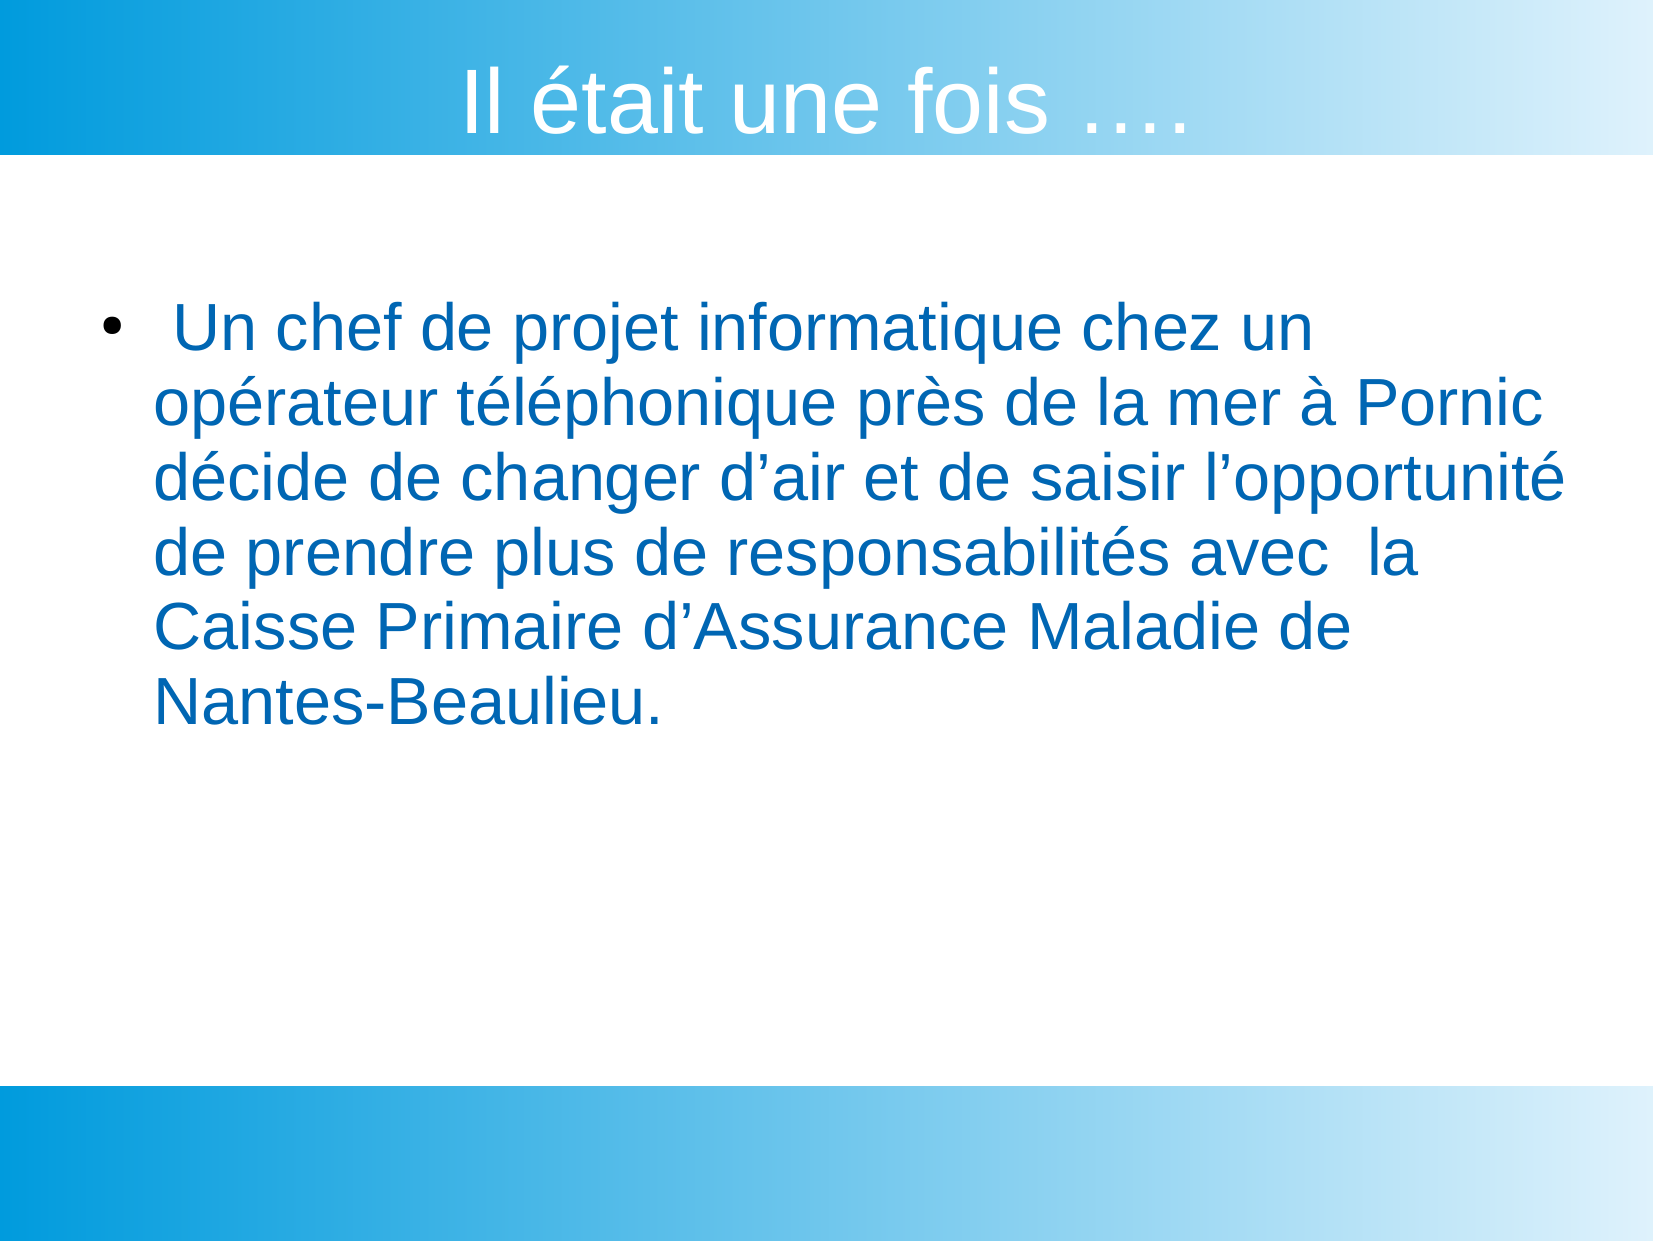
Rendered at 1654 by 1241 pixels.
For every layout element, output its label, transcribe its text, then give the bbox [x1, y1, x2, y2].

list Un chef de projet informatique chez un opérateur téléphonique près de la mer à Pornic décide de changer d’air et de saisir l’opportunité de prendre plus de responsabilités avec la Caisse Primaire d’Assurance Maladie de Nantes-Beaulieu. [82, 290, 1571, 1010]
title Il était une fois …. [82, 49, 1571, 155]
